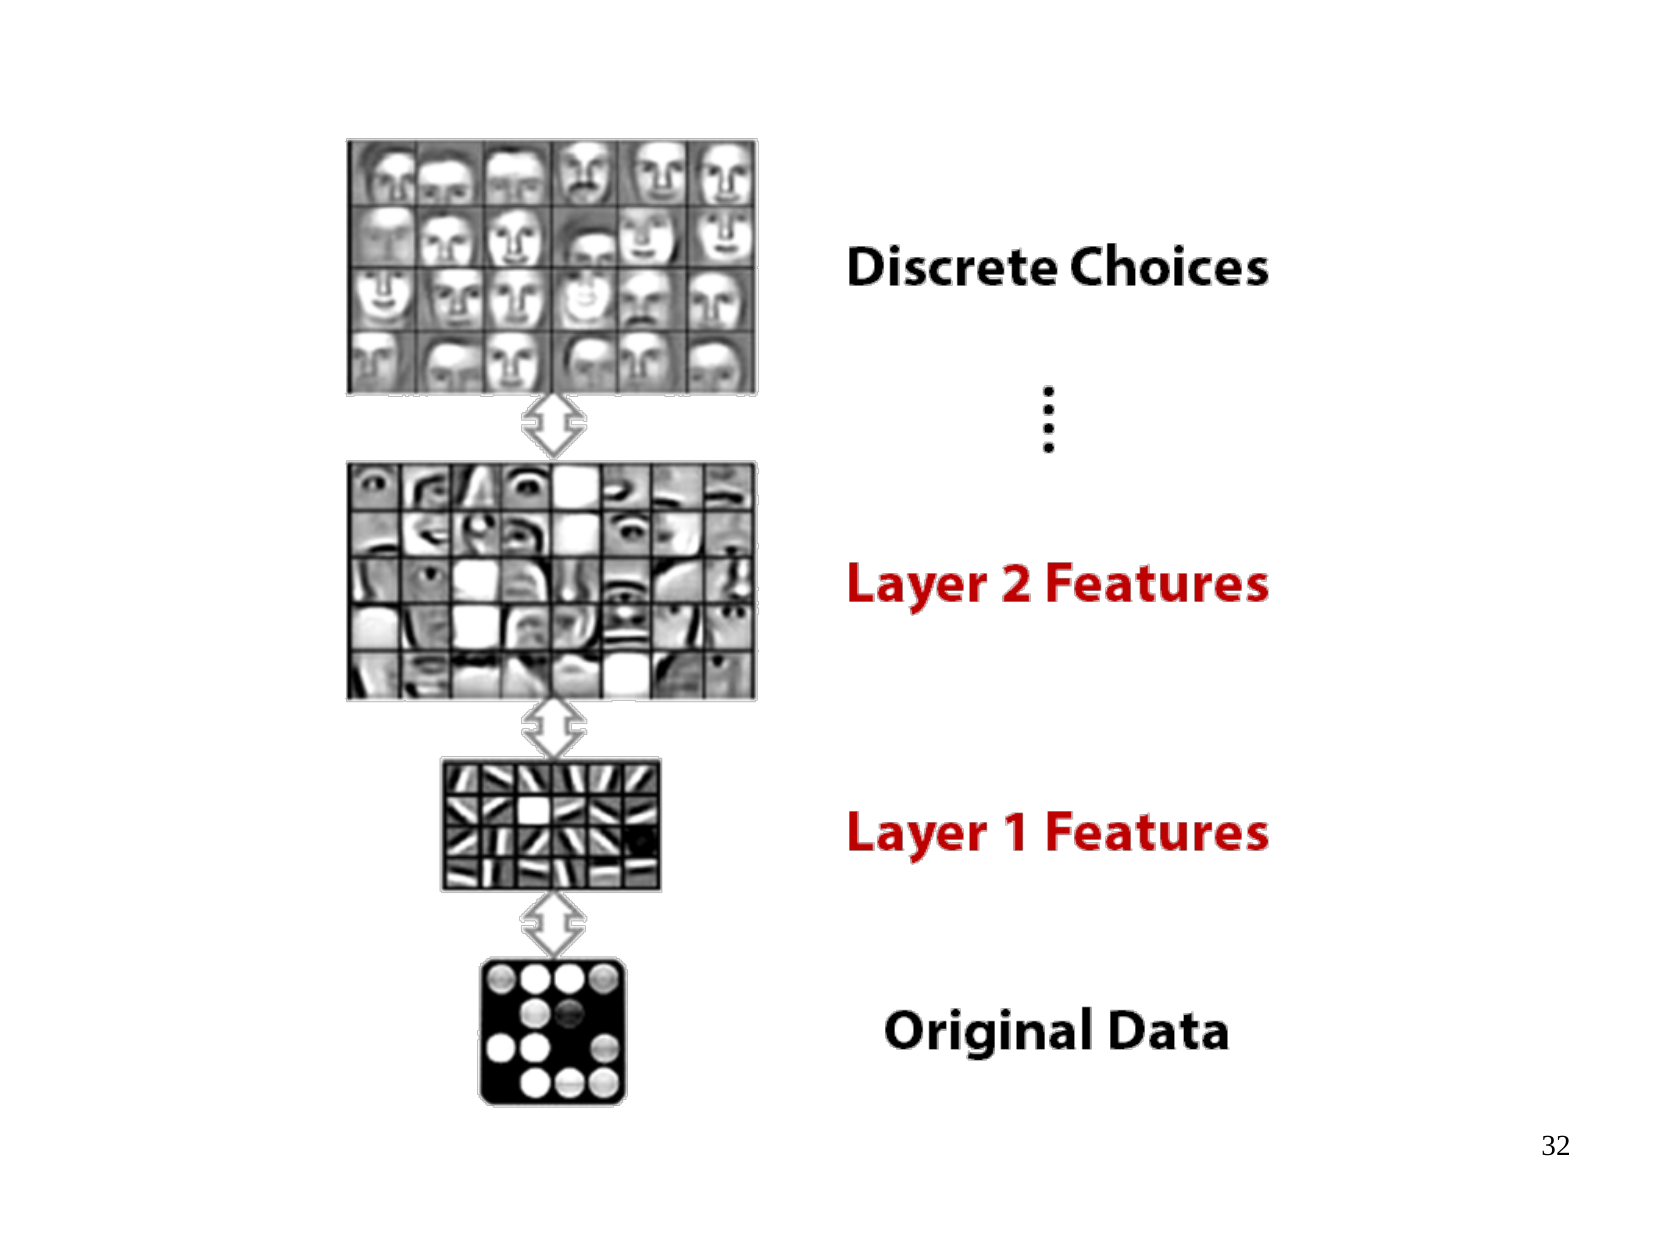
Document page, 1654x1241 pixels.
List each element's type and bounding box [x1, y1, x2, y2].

picture [345, 134, 1284, 1109]
